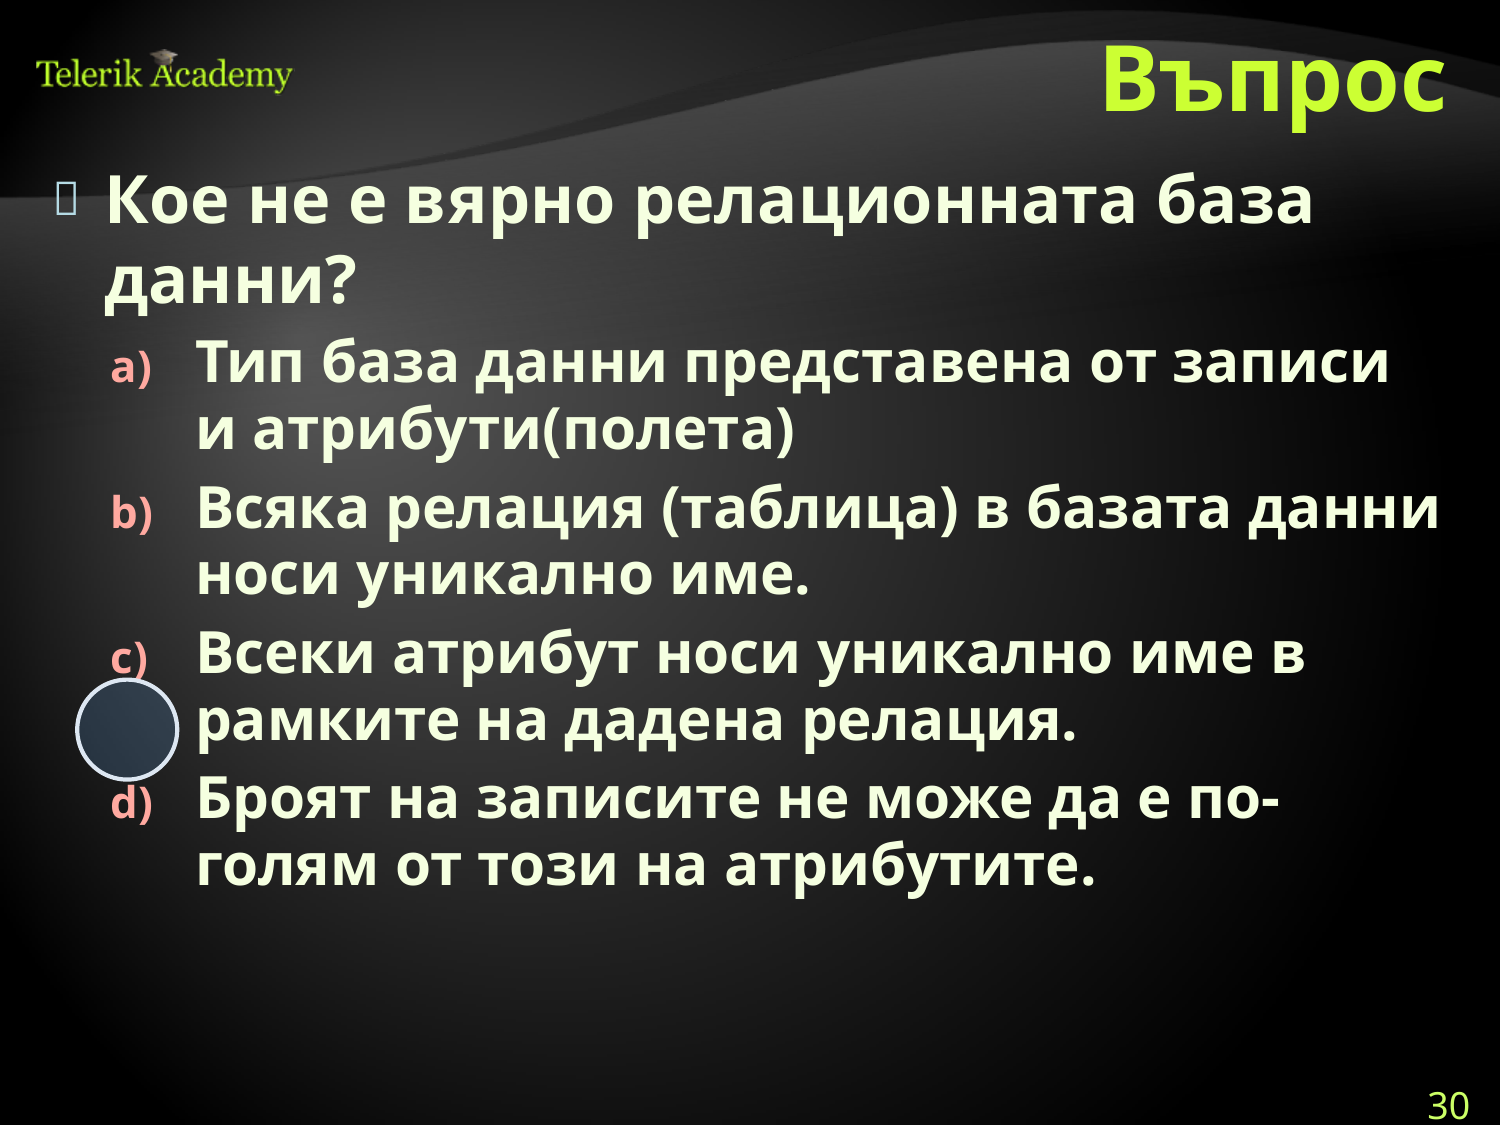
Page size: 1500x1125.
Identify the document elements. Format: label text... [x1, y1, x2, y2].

list Кое не е вярно релационната база данни? Тип база данни представена от записи и атрибути(полета) Всяка релация (таблица) в базата данни носи уникално име. Всеки атрибут носи уникално име в рамките на дадена релация. Броят на записите не може да е по-голям от този на атрибутите. [37, 149, 1463, 1075]
picture [0, 0, 1500, 1125]
text_box [77, 679, 178, 780]
slide_number <number> [1412, 1074, 1488, 1113]
title Въпрос [300, 12, 1463, 149]
